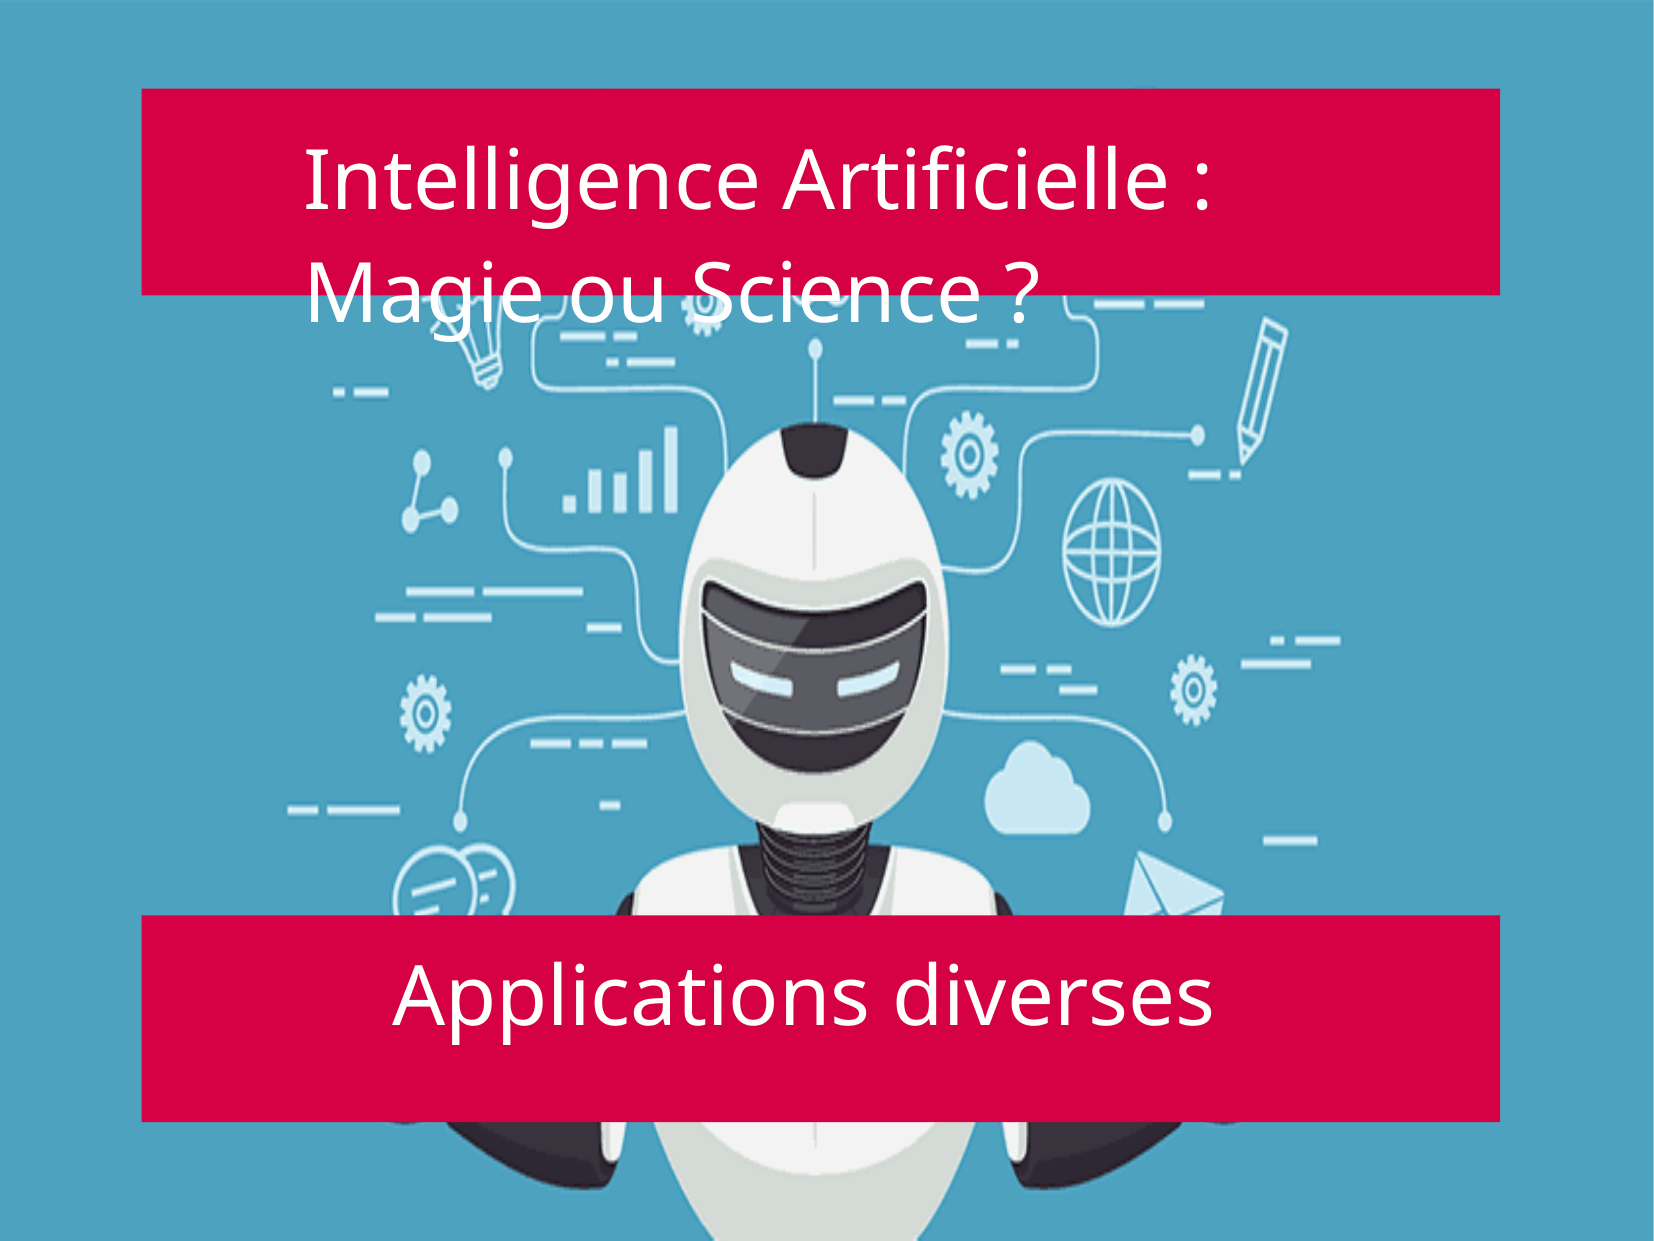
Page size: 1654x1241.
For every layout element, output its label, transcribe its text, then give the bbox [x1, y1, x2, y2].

title Intelligence Artificielle : Magie ou Science ? [303, 120, 1521, 269]
title Applications diverses [392, 901, 1609, 1050]
picture [0, 0, 1654, 1241]
